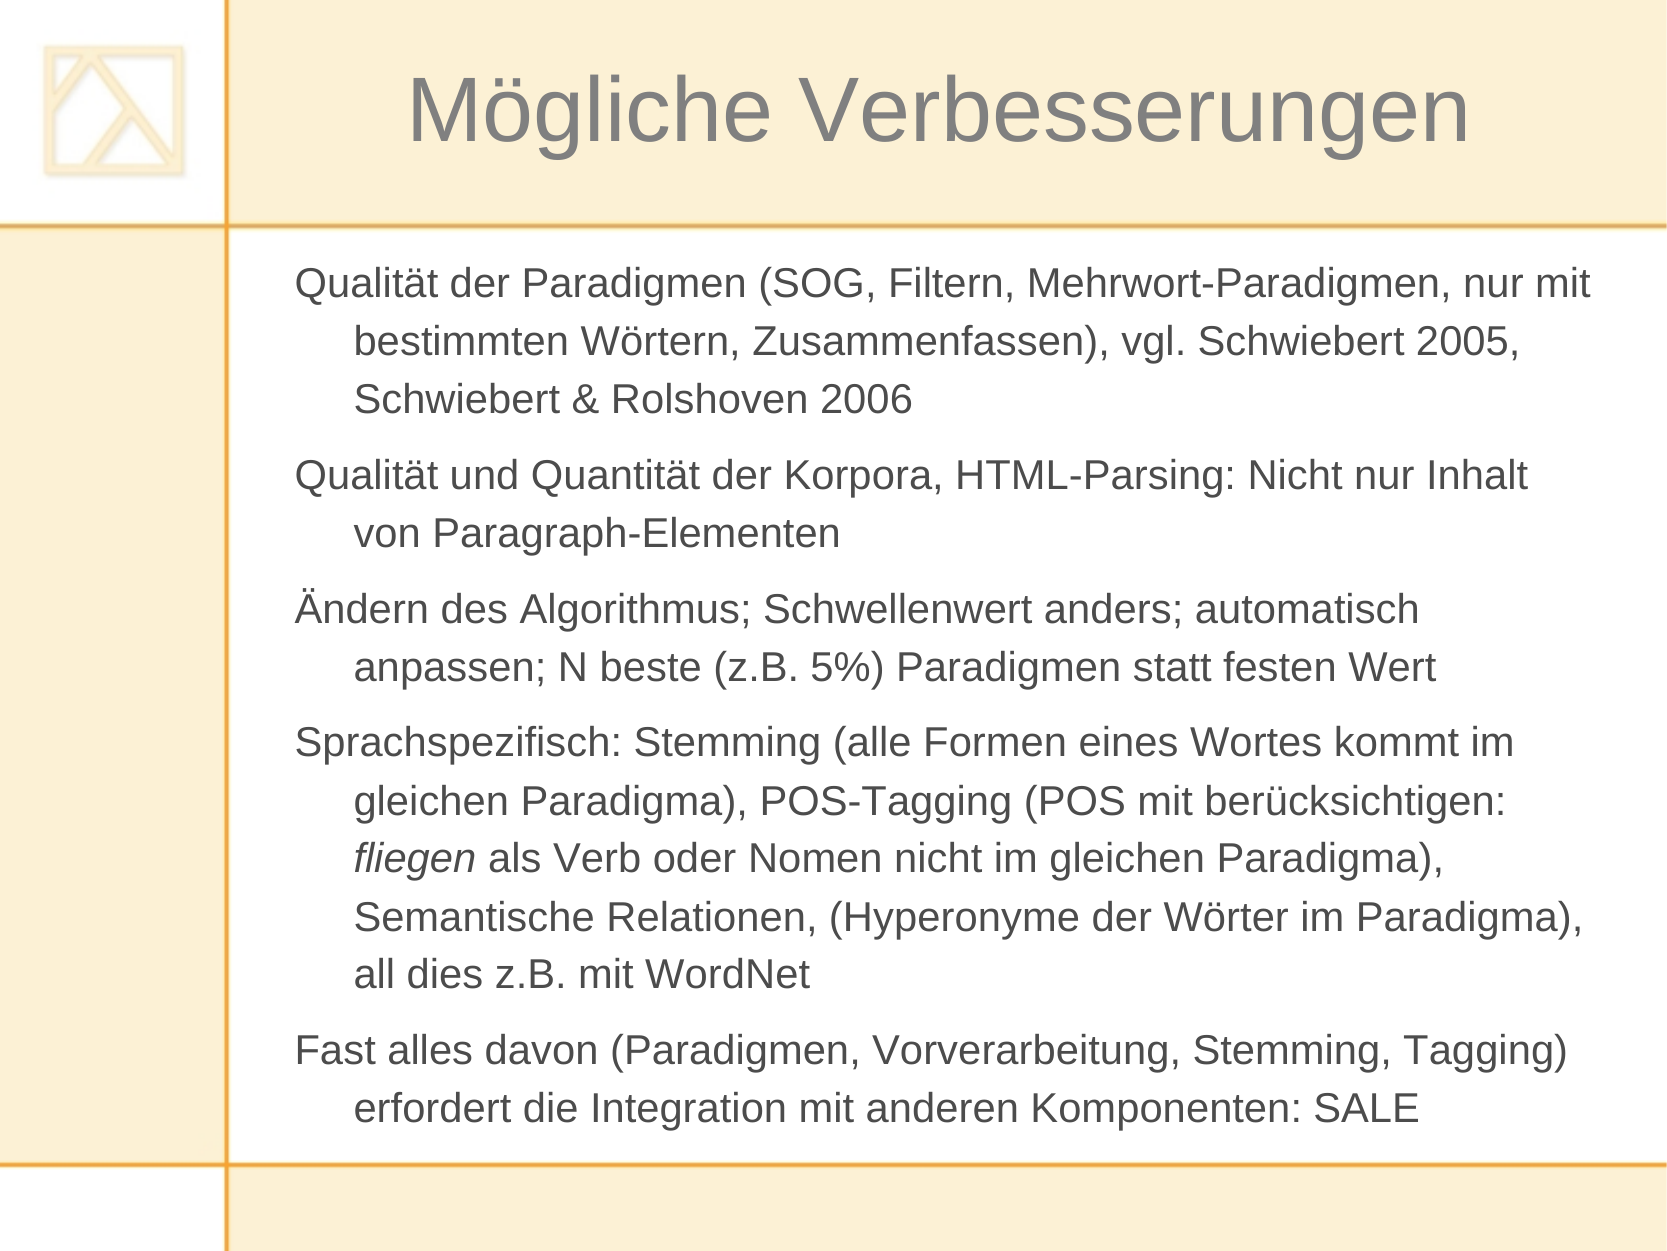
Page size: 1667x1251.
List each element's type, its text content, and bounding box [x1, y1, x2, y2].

list Qualität der Paradigmen (SOG, Filtern, Mehrwort-Paradigmen, nur mit bestimmten Wörtern, Zusammenfassen), vgl. Schwiebert 2005, Schwiebert & Rolshoven 2006 Qualität und Quantität der Korpora, HTML-Parsing: Nicht nur Inhalt von Paragraph-Elementen Ändern des Algorithmus; Schwellenwert anders; automatisch anpassen; N beste (z.B. 5%) Paradigmen statt festen Wert Sprachspezifisch: Stemming (alle Formen eines Wortes kommt im gleichen Paradigma), POS-Tagging (POS mit berücksichtigen: fliegen als Verb oder Nomen nicht im gleichen Paradigma), Semantische Relationen, (Hyperonyme der Wörter im Paradigma), all dies z.B. mit WordNet Fast alles davon (Paradigmen, Vorverarbeitung, Stemming, Tagging) erfordert die Integration mit anderen Komponenten: SALE [265, 248, 1608, 1126]
picture [0, 0, 1667, 1251]
title Mögliche Verbesserungen [268, 6, 1611, 216]
